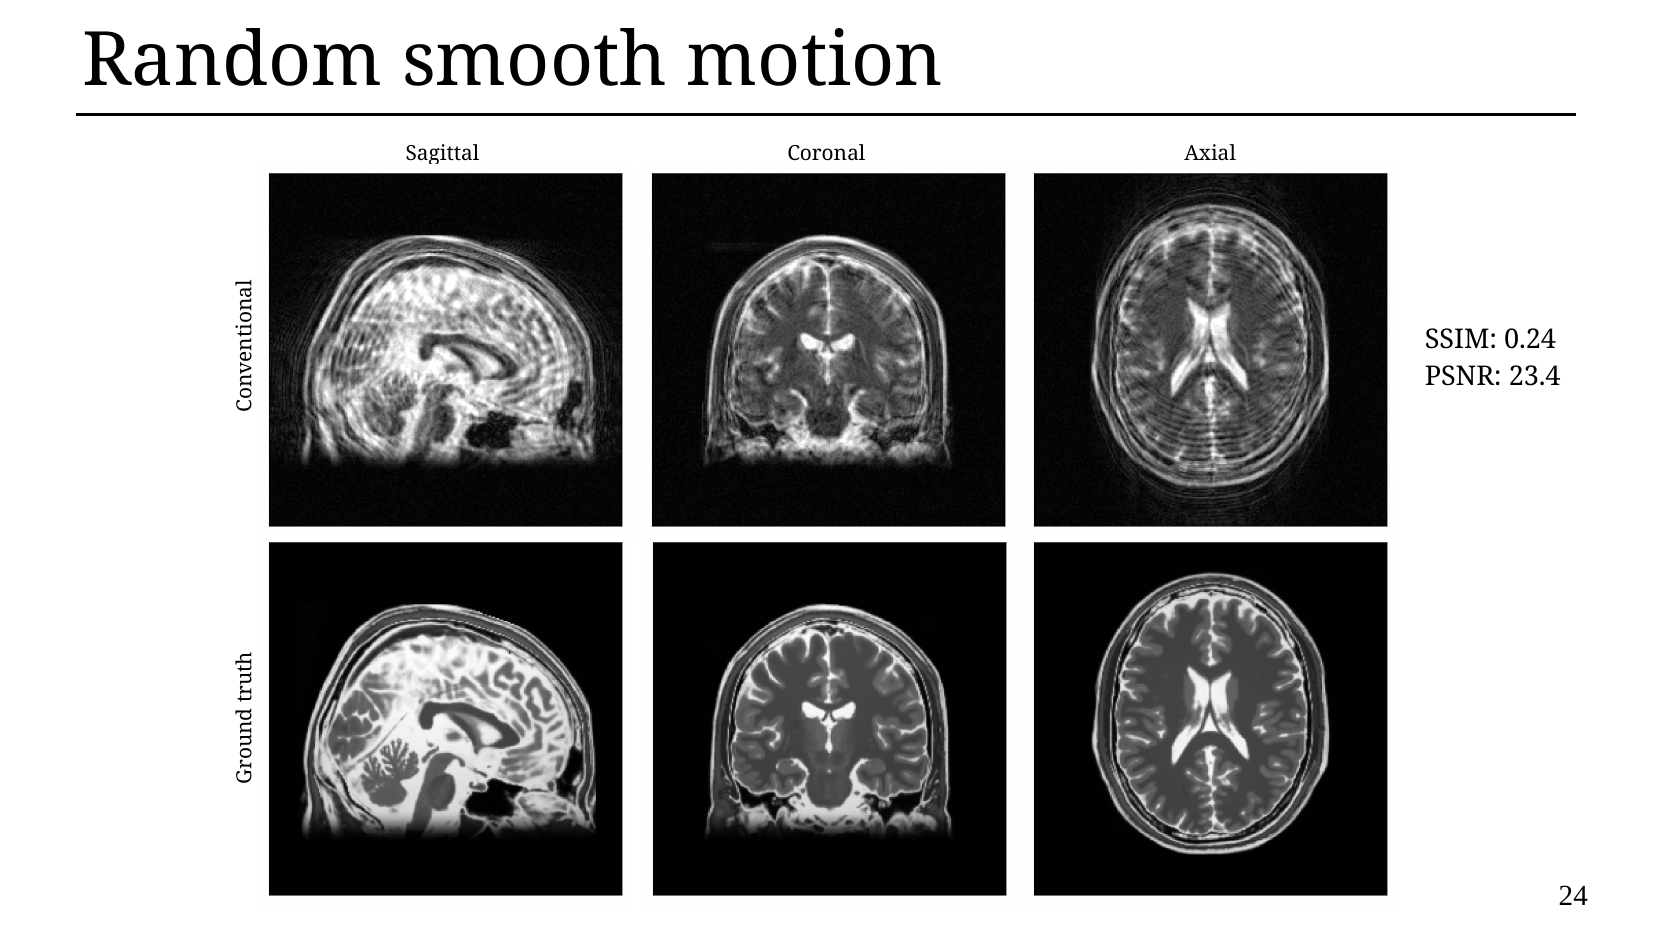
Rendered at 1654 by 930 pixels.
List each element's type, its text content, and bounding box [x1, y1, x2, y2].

picture [638, 164, 1015, 909]
title Random smooth motion [82, 7, 1571, 105]
text_box Coronal [653, 131, 999, 164]
picture [255, 164, 631, 909]
text_box Conventional [221, 173, 255, 519]
text_box Axial [1037, 131, 1383, 164]
picture [1020, 164, 1396, 909]
text_box Sagittal [270, 131, 616, 164]
text_box SSIM: 0.24 PSNR: 23.4 [1410, 312, 1606, 391]
text_box Ground truth [221, 545, 261, 891]
